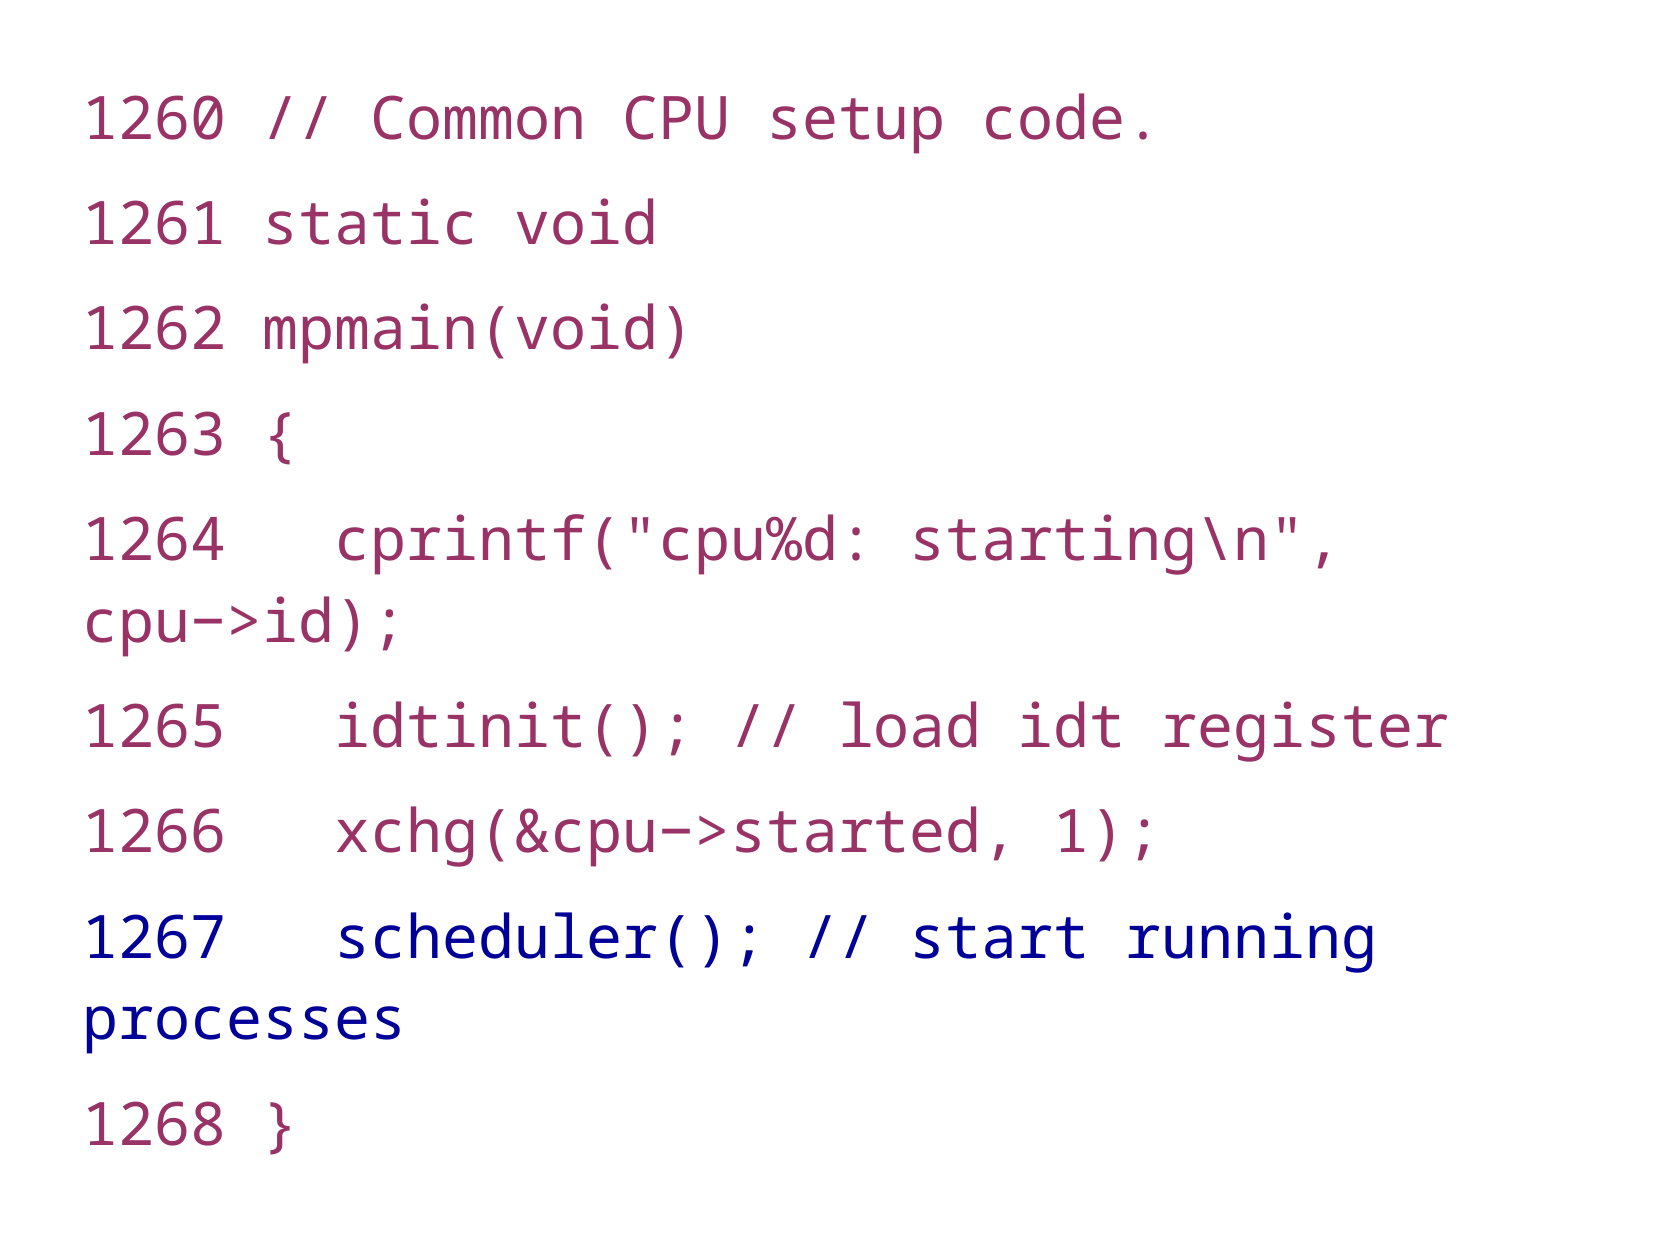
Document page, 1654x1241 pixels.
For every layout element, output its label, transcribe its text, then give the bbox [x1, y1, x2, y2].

list 1260 // Common CPU setup code. 1261 static void 1262 mpmain(void) 1263 { 1264 cprintf("cpu%d: starting\n", cpu−>id); 1265 idtinit(); // load idt register 1266 xchg(&cpu−>started, 1); 1267 scheduler(); // start running processes 1268 } [82, 75, 1571, 1163]
